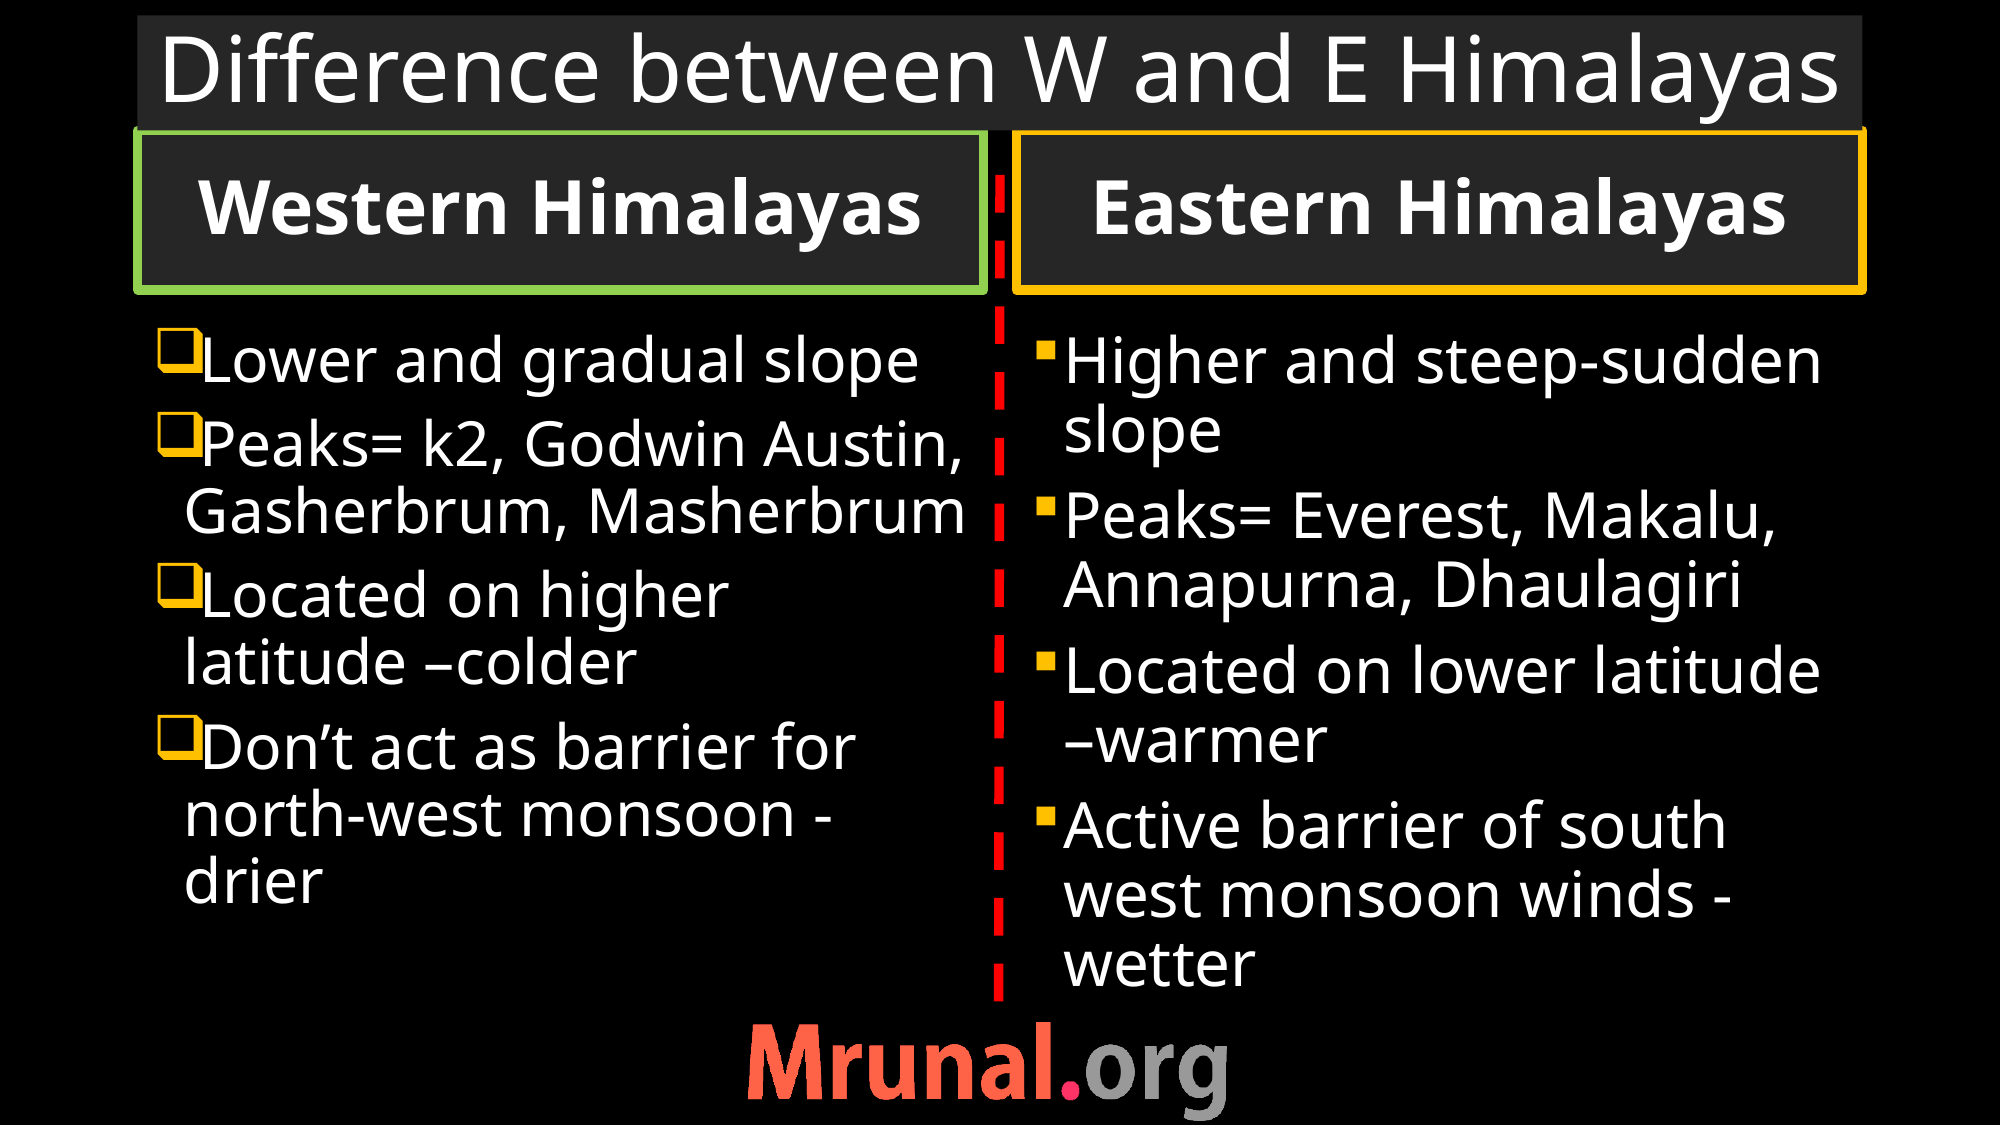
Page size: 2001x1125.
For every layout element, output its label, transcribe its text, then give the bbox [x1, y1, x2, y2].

picture [741, 1005, 1230, 1125]
list Eastern Himalayas [1016, 131, 1863, 290]
list Lower and gradual slope Peaks= k2, Godwin Austin, Gasherbrum, Masherbrum Located on higher latitude –colder Don’t act as barrier for north-west monsoon -drier [137, 320, 984, 1019]
list Higher and steep-sudden slope Peaks= Everest, Makalu, Annapurna, Dhaulagiri Located on lower latitude –warmer Active barrier of south west monsoon winds -wetter [1016, 320, 1863, 1016]
title Difference between W and E Himalayas [137, 15, 1863, 131]
list Western Himalayas [137, 131, 984, 290]
